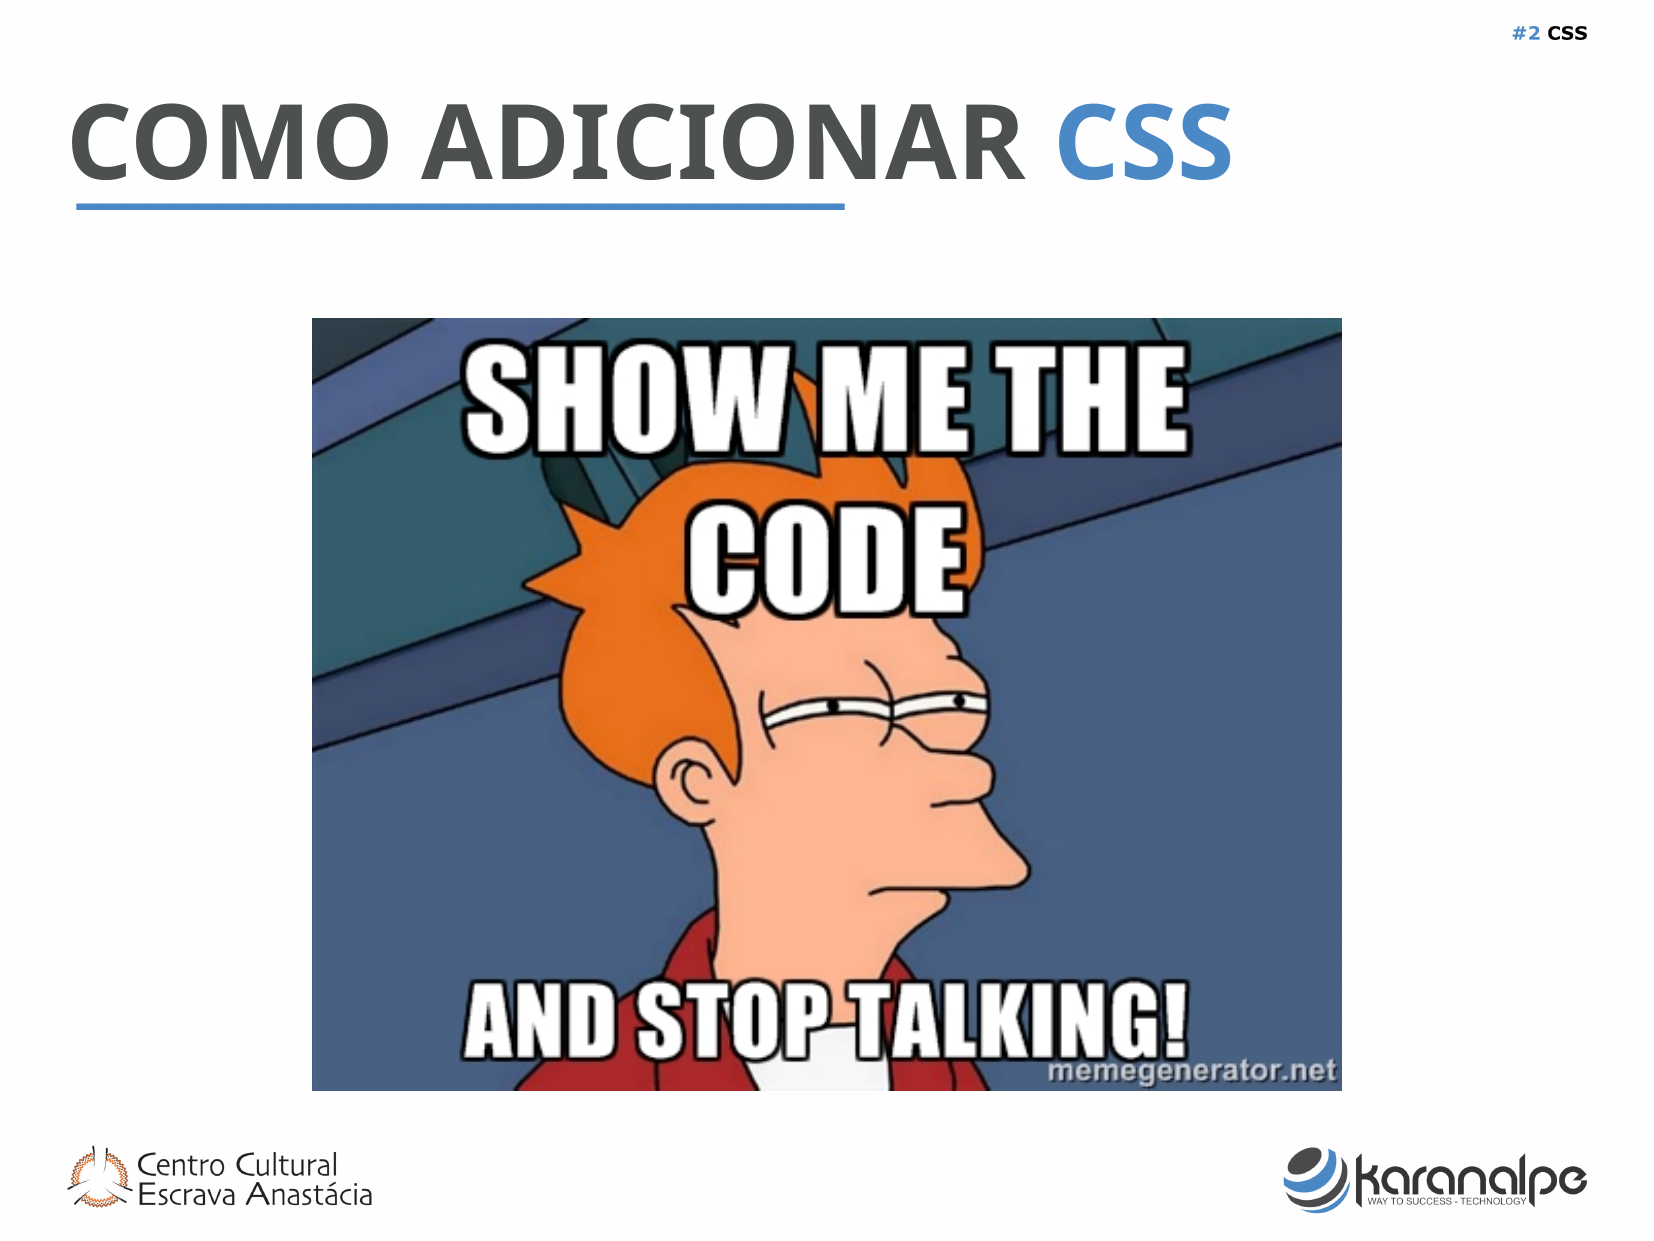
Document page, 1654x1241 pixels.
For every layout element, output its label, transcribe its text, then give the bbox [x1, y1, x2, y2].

picture [0, 0, 1654, 1241]
title COMO ADICIONAR CSS [66, 35, 1555, 243]
